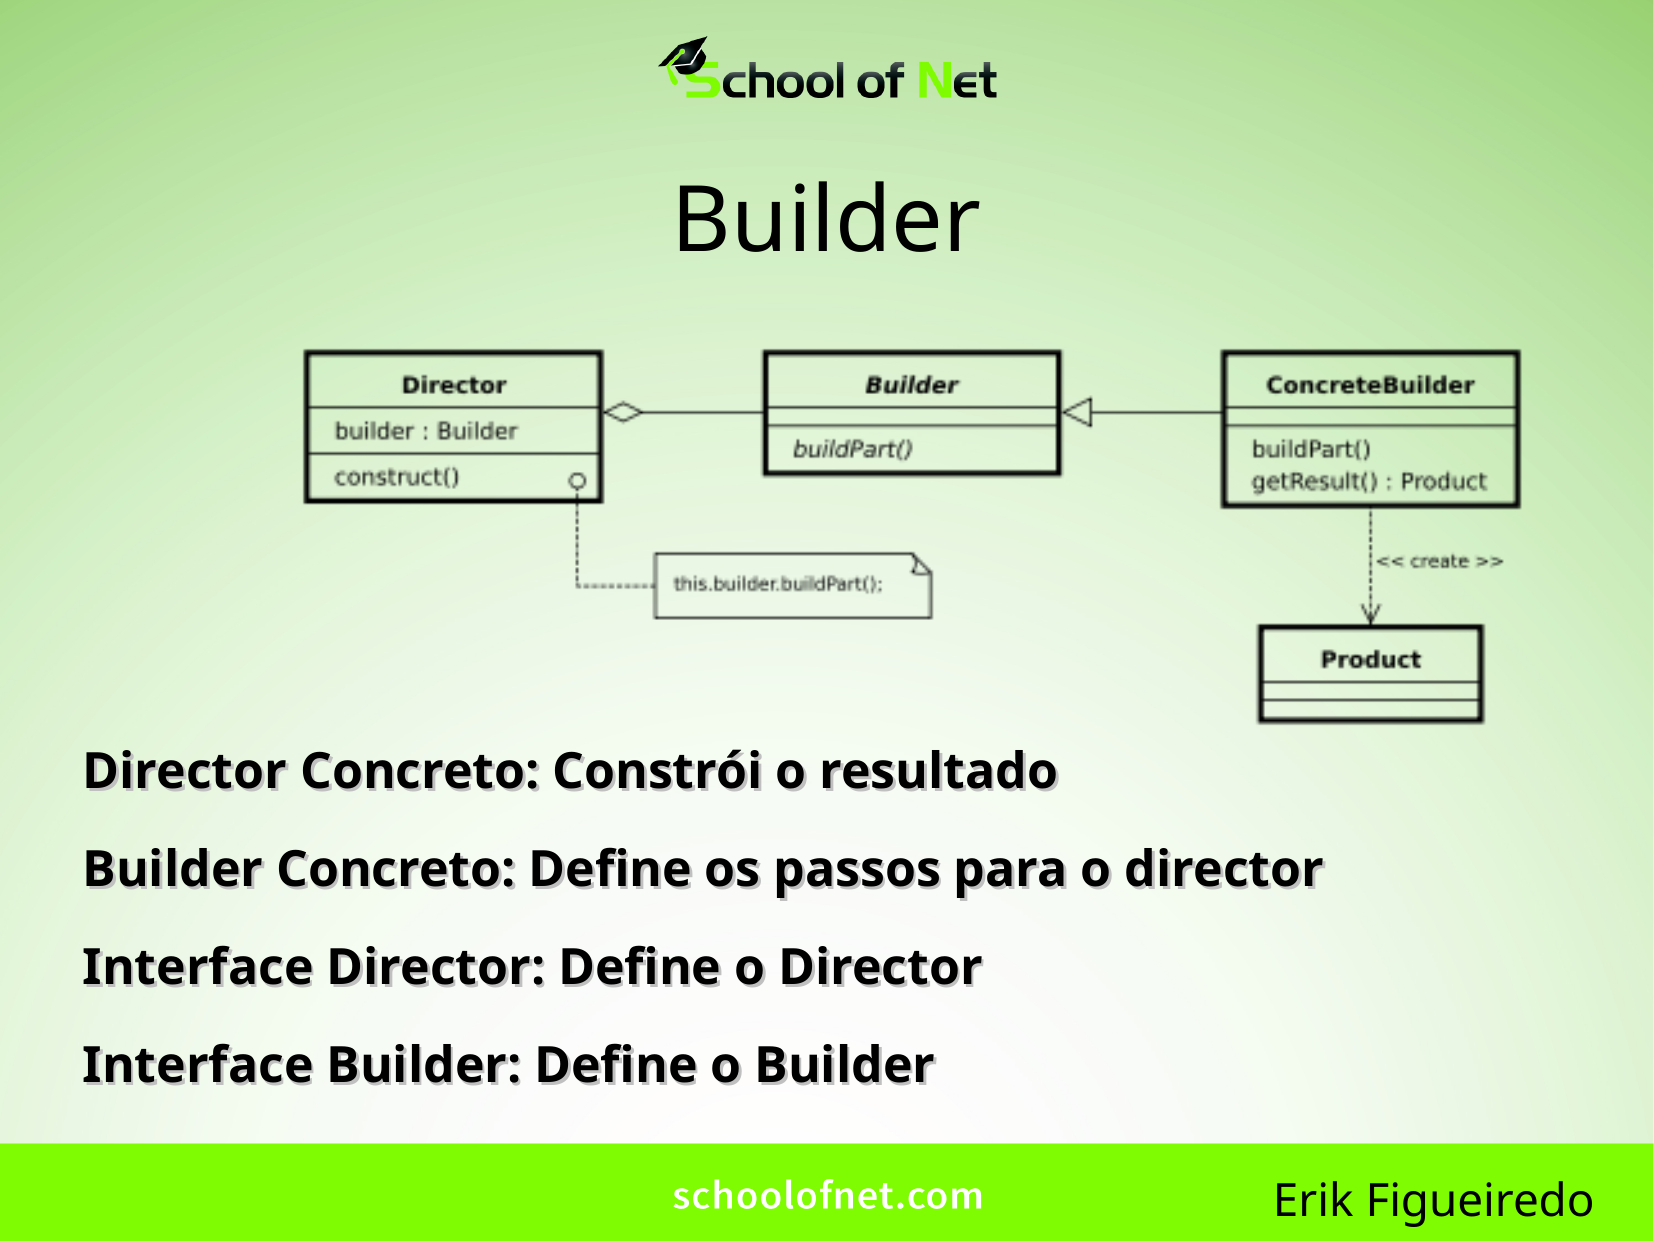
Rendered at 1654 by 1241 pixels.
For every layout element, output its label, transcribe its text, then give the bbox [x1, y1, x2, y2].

picture [271, 317, 1555, 756]
title Builder [82, 141, 1571, 192]
picture [0, 0, 1654, 1241]
list Director Concreto: Constrói o resultado Builder Concreto: Define os passos para o director Interface Director: Define o Director Interface Builder: Define o Builder [82, 192, 1571, 1241]
text_box Erik Figueiredo [768, 1157, 1595, 1241]
